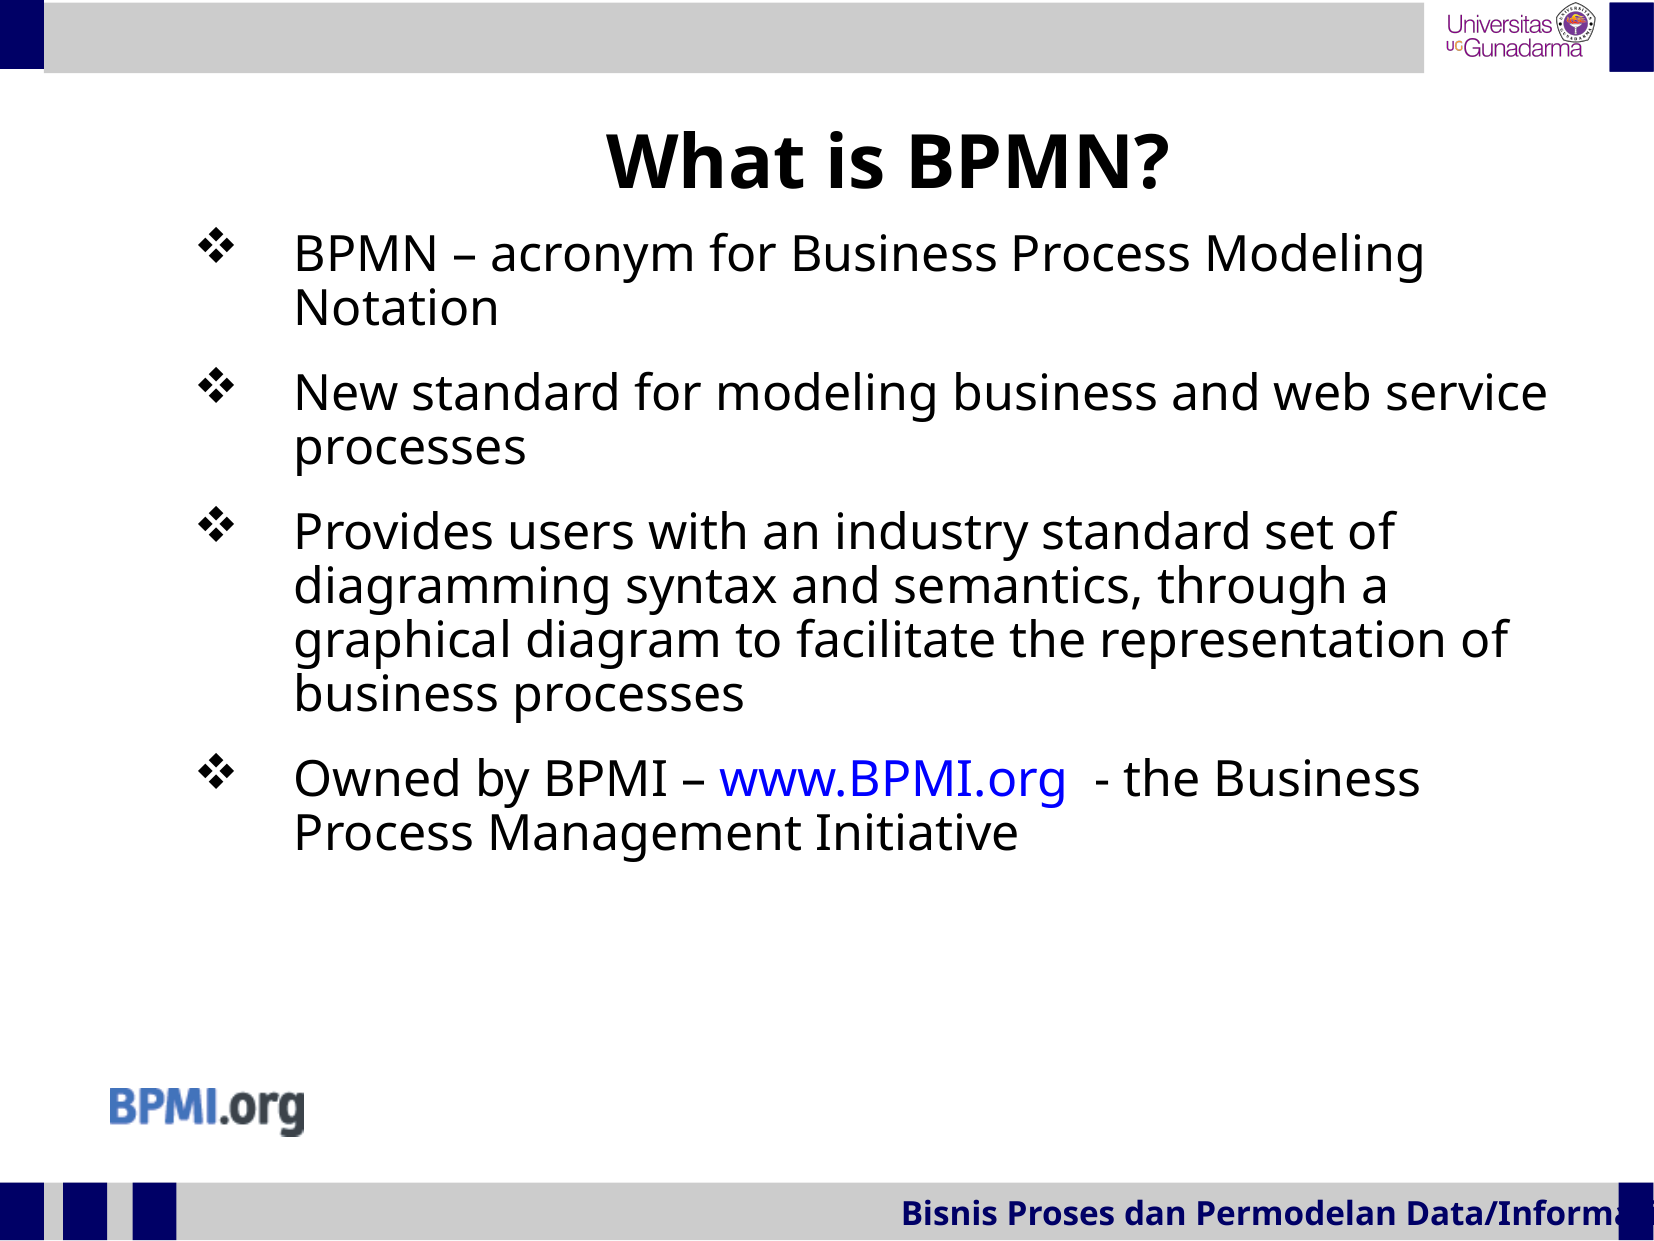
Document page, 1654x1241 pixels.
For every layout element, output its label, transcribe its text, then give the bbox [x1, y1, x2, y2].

picture [1437, 2, 1610, 62]
title What is BPMN? [179, 68, 1571, 220]
picture [110, 1088, 304, 1137]
list BPMN – acronym for Business Process Modeling Notation New standard for modeling business and web service processes Provides users with an industry standard set of diagramming syntax and semantics, through a graphical diagram to facilitate the representation of business processes Owned by BPMI – www.BPMI.org - the Business Process Management Initiative [179, 220, 1571, 1061]
